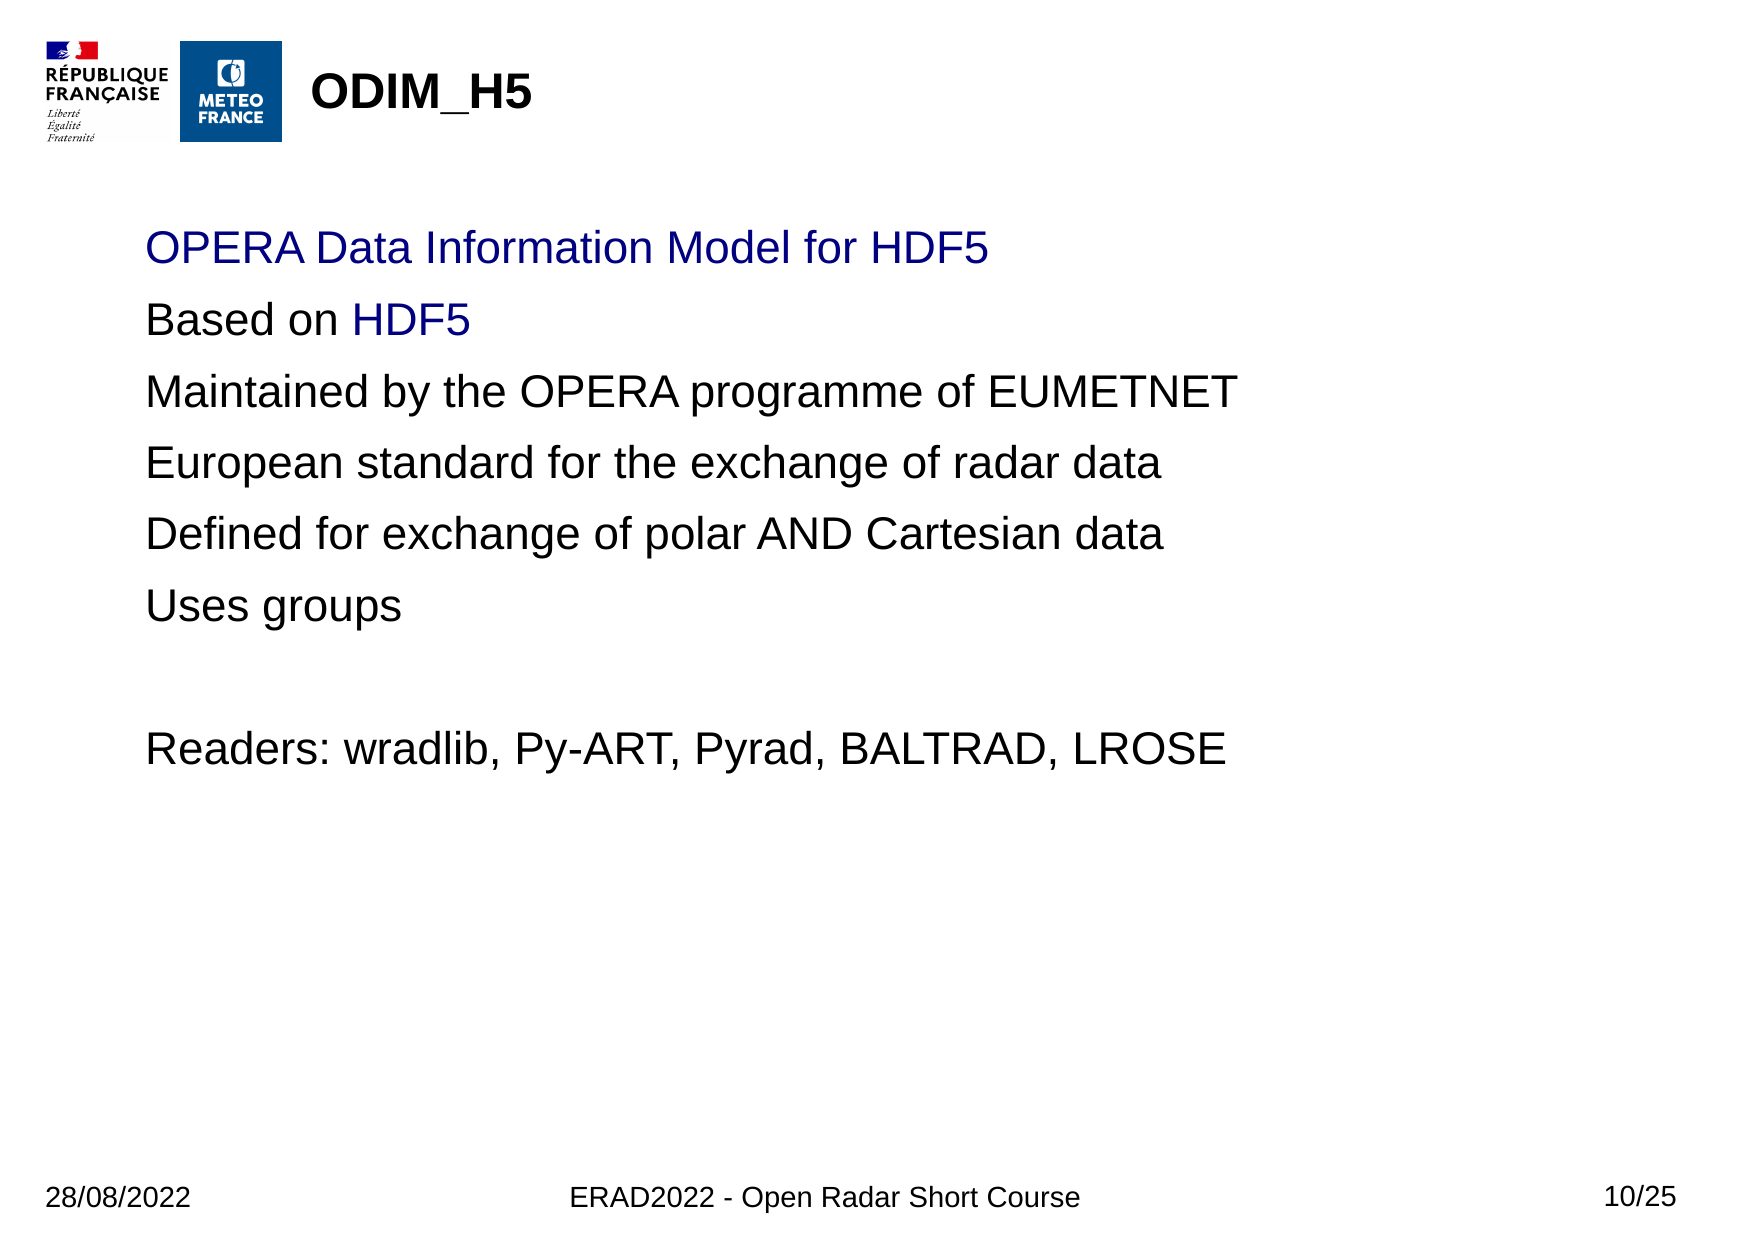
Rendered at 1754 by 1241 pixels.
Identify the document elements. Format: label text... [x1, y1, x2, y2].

title ODIM_H5 [310, 40, 1697, 142]
picture [46, 41, 172, 142]
list OPERA Data Information Model for HDF5 Based on HDF5 Maintained by the OPERA programme of EUMETNET European standard for the exchange of radar data Defined for exchange of polar AND Cartesian data Uses groups Readers: wradlib, Py-ART, Pyrad, BALTRAD, LROSE [44, 222, 1712, 1118]
picture [180, 41, 282, 142]
